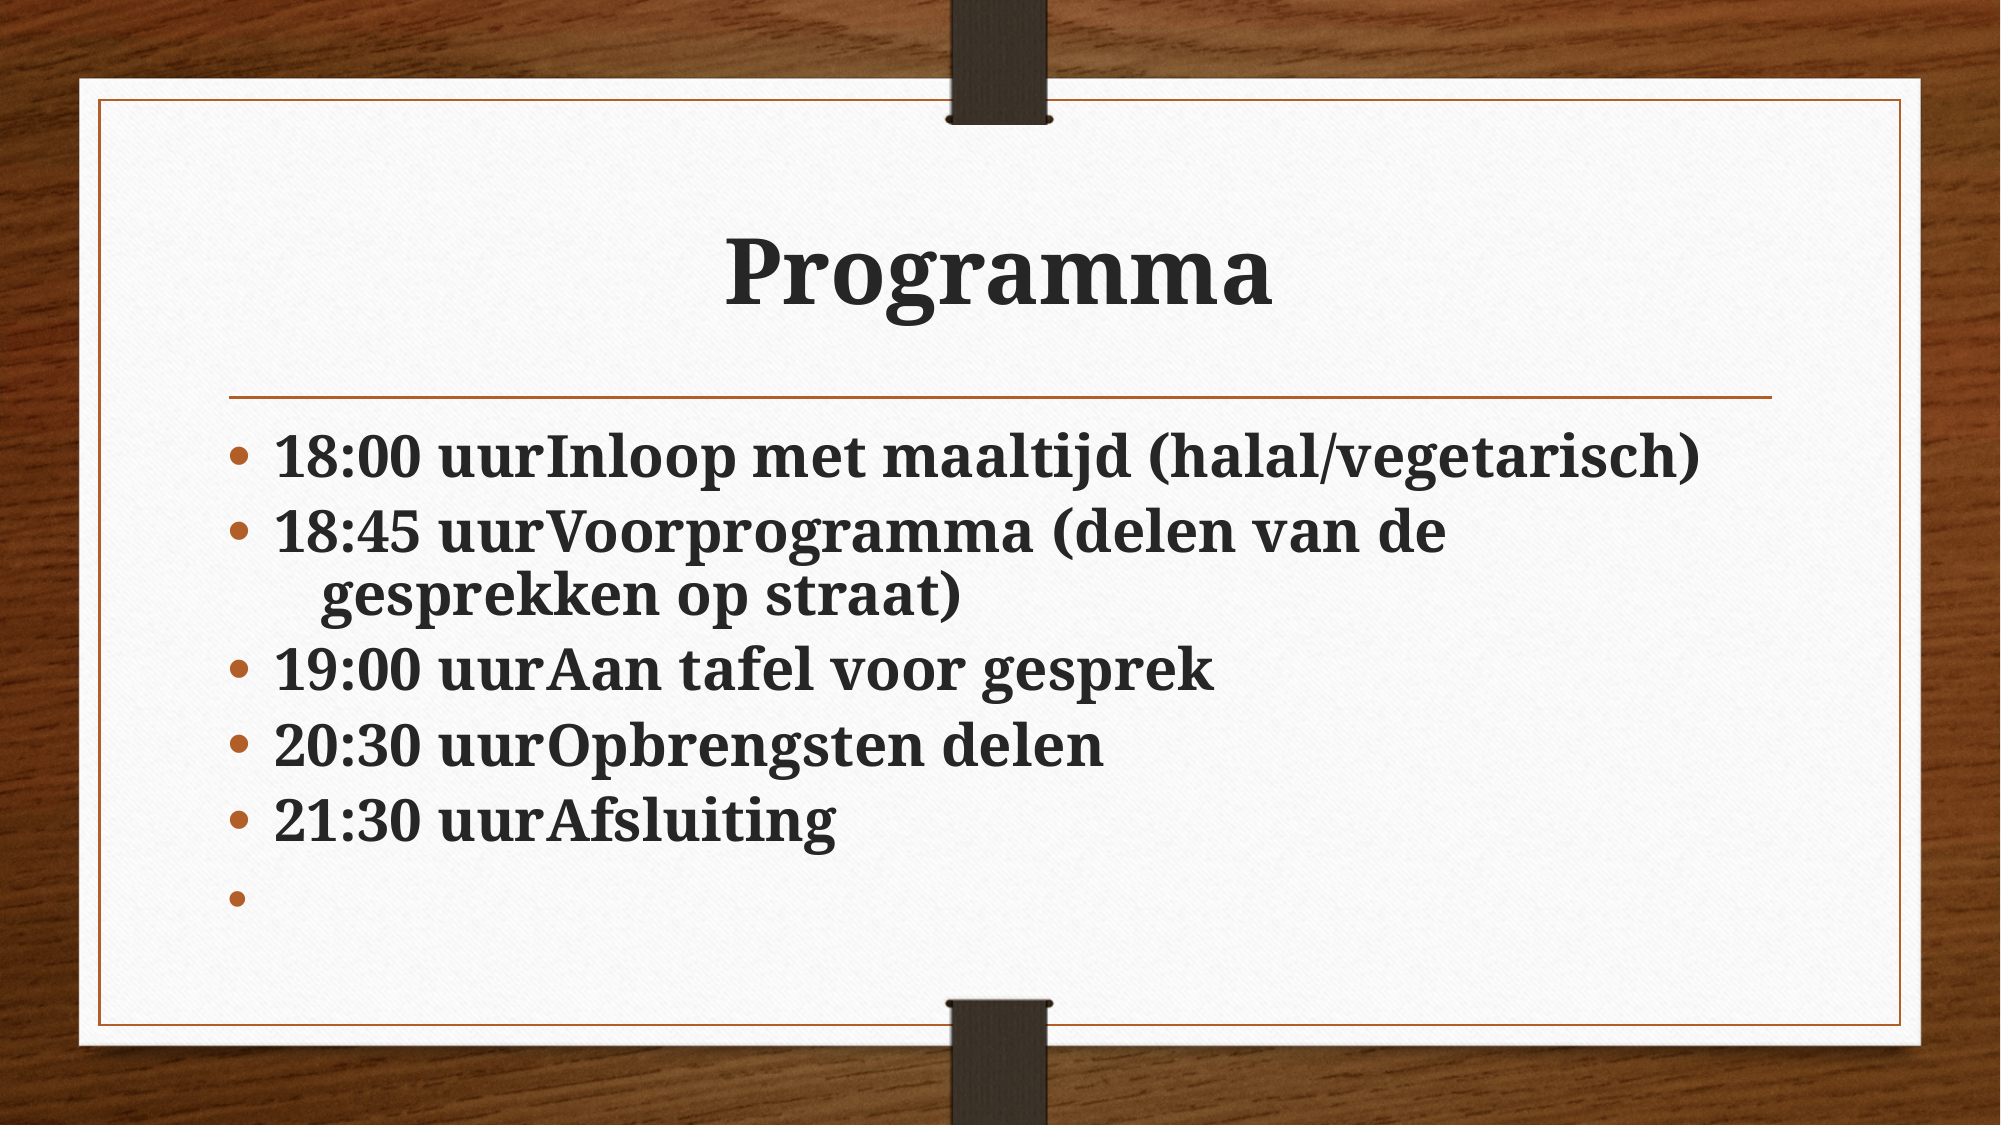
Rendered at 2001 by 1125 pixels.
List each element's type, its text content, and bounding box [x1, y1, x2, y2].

list 18:00 uur Inloop met maaltijd (halal/vegetarisch) 18:45 uur Voorprogramma (delen van de gesprekken op straat) 19:00 uur Aan tafel voor gesprek 20:30 uur Opbrengsten delen 21:30 uur Afsluiting [212, 419, 1788, 964]
title Programma [212, 161, 1788, 376]
